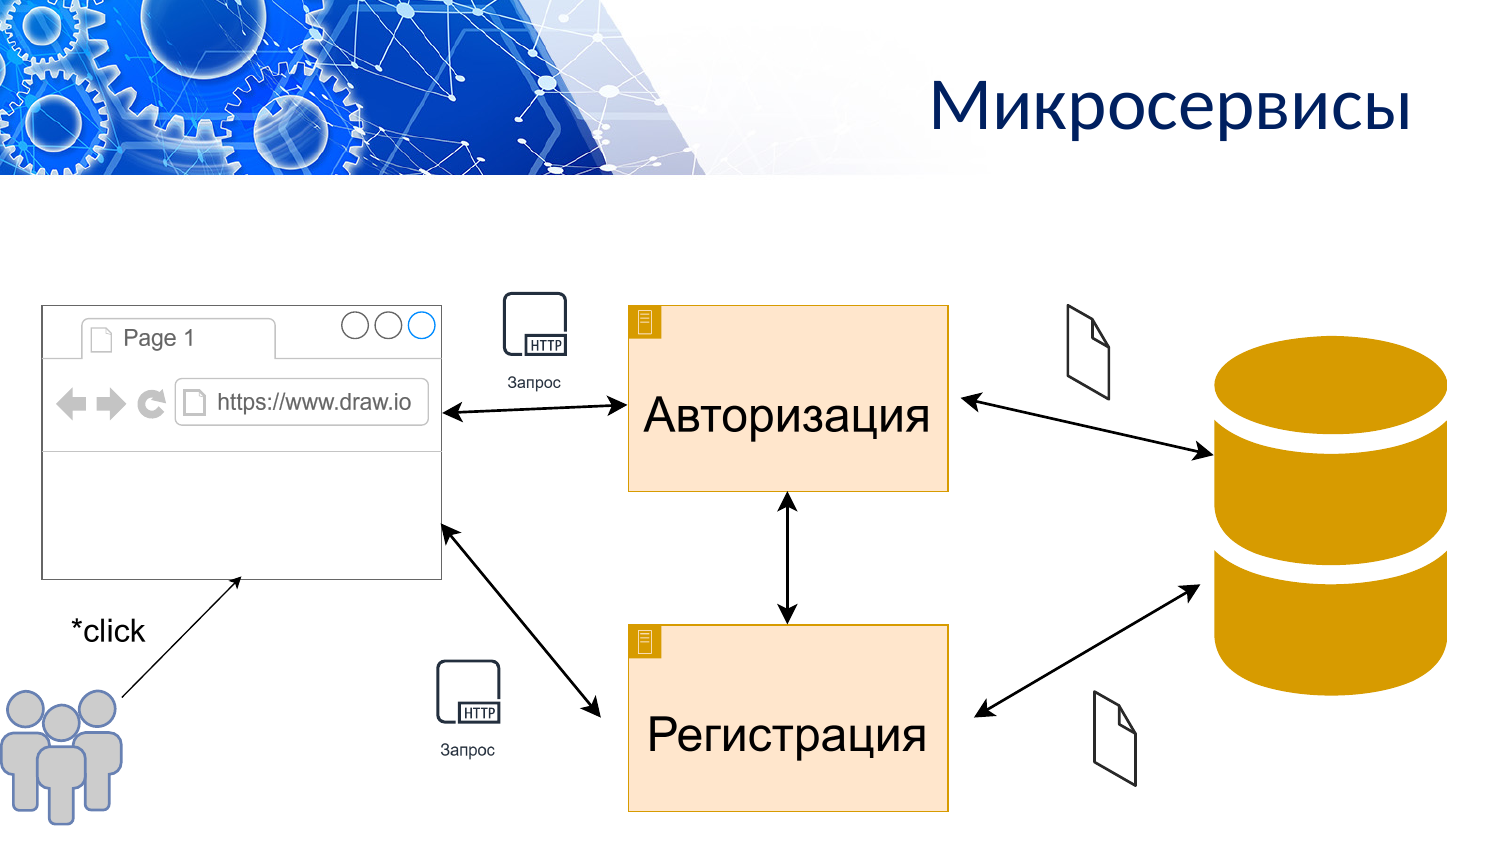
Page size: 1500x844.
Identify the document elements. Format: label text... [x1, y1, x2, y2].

picture [0, 0, 1500, 844]
title Микросервисы [73, 36, 1429, 162]
